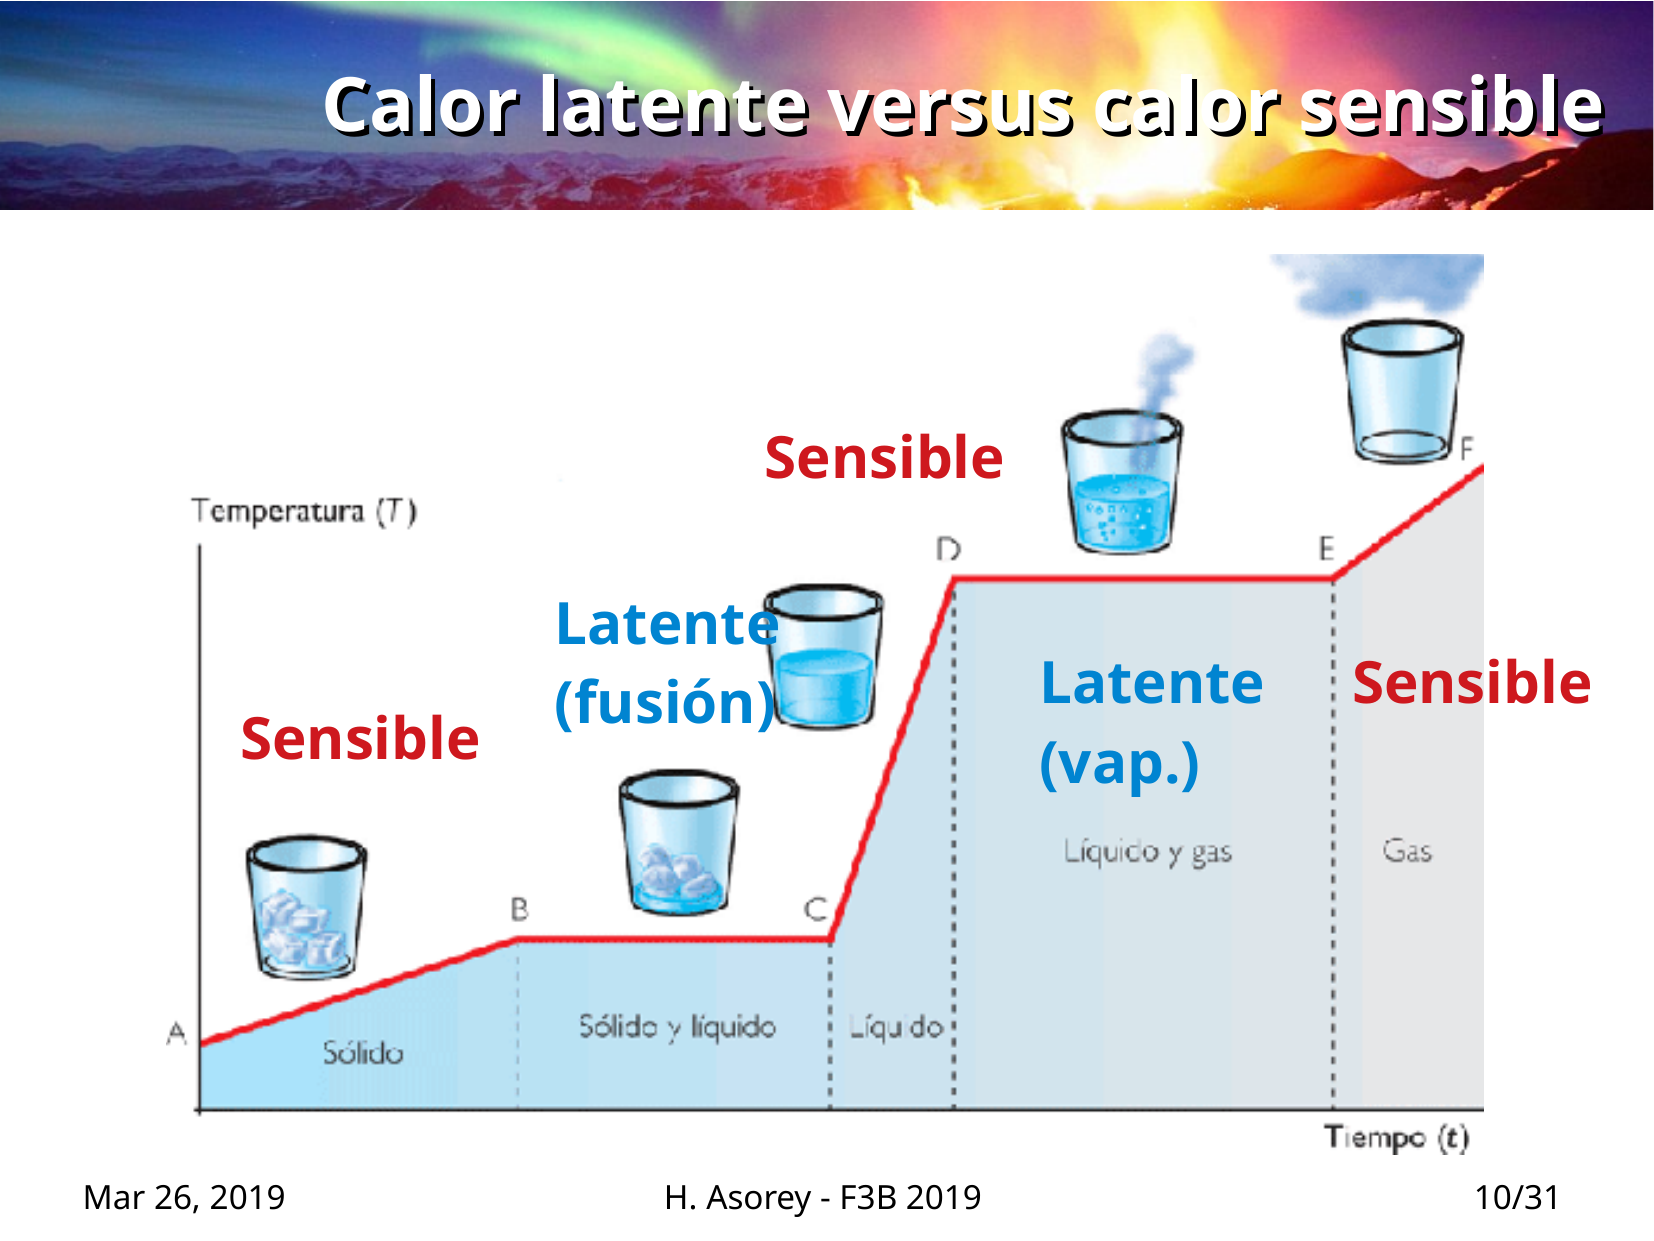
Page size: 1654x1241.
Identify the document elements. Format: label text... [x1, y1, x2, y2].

picture [166, 254, 1484, 1156]
picture [0, 1, 1654, 210]
title Calor latente versus calor sensible [45, 15, 1606, 191]
text_box Latente (fusión) [540, 574, 773, 732]
text_box Sensible [1337, 634, 1581, 721]
text_box Sensible [750, 409, 993, 496]
text_box Sensible [225, 690, 469, 776]
text_box Latente (vap.) [1024, 634, 1257, 791]
